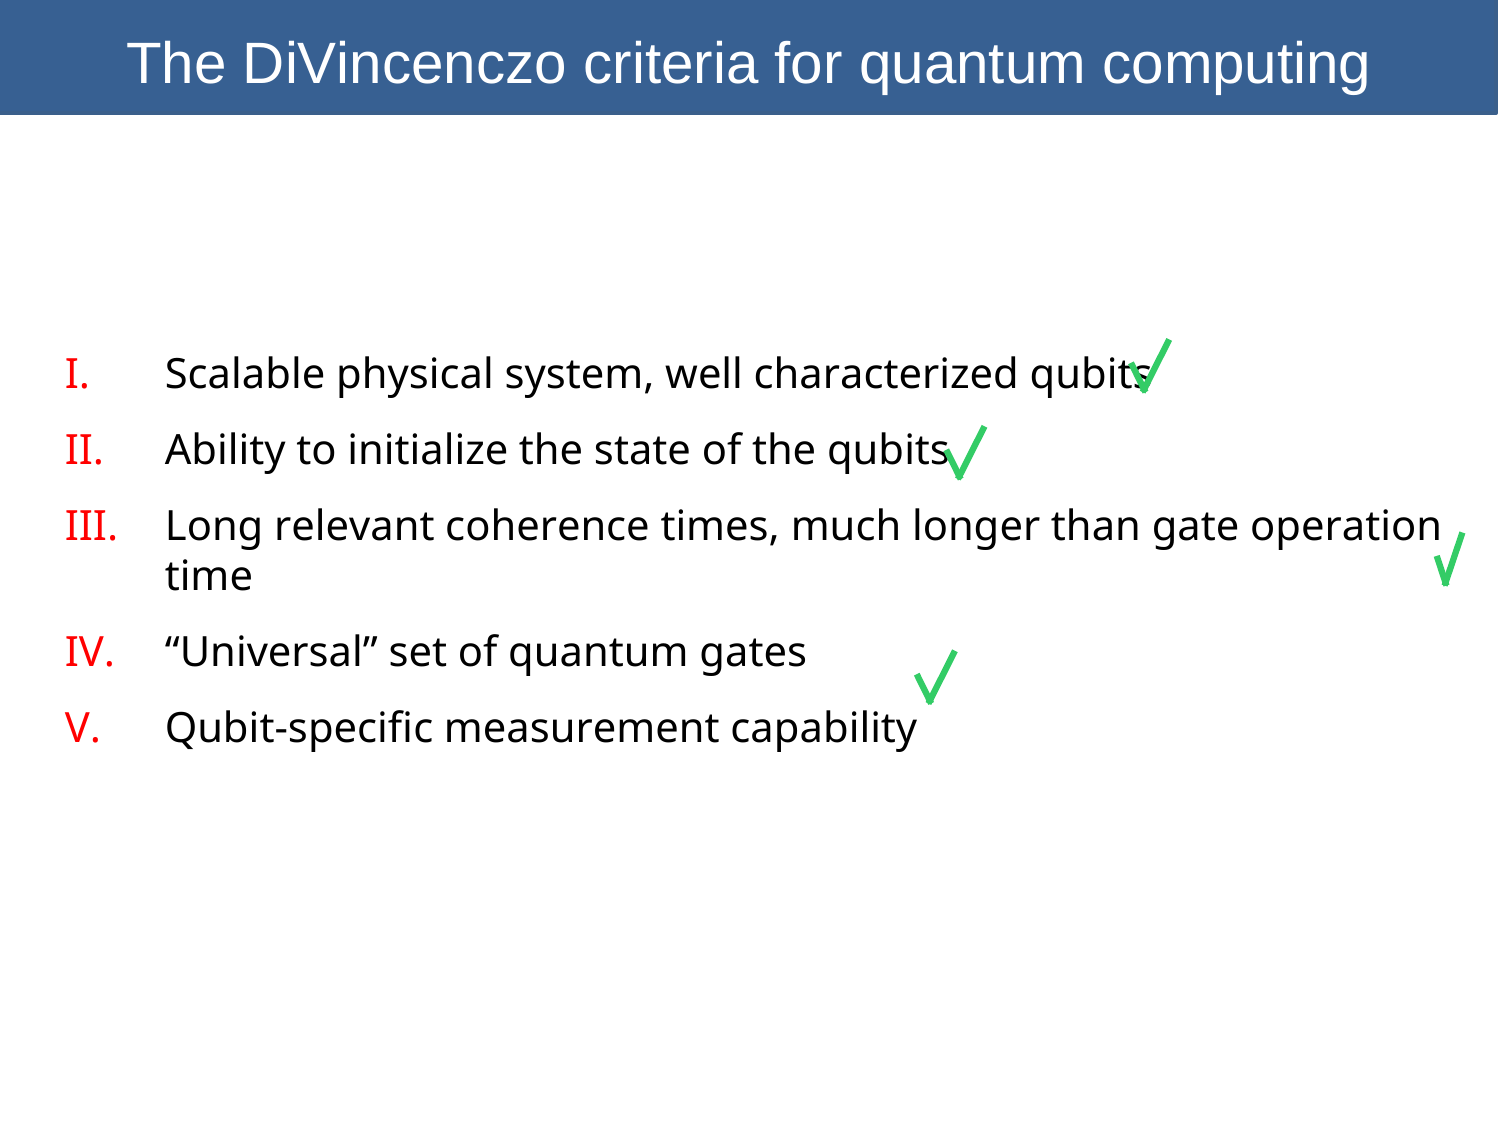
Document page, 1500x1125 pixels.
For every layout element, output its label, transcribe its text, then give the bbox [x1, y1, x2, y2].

text_box The DiVincenczo criteria for quantum computing [45, 17, 1454, 103]
text_box Scalable physical system, well characterized qubits Ability to initialize the state of the qubits Long relevant coherence times, much longer than gate operation time “Universal” set of quantum gates Qubit-specific measurement capability [49, 338, 1500, 759]
